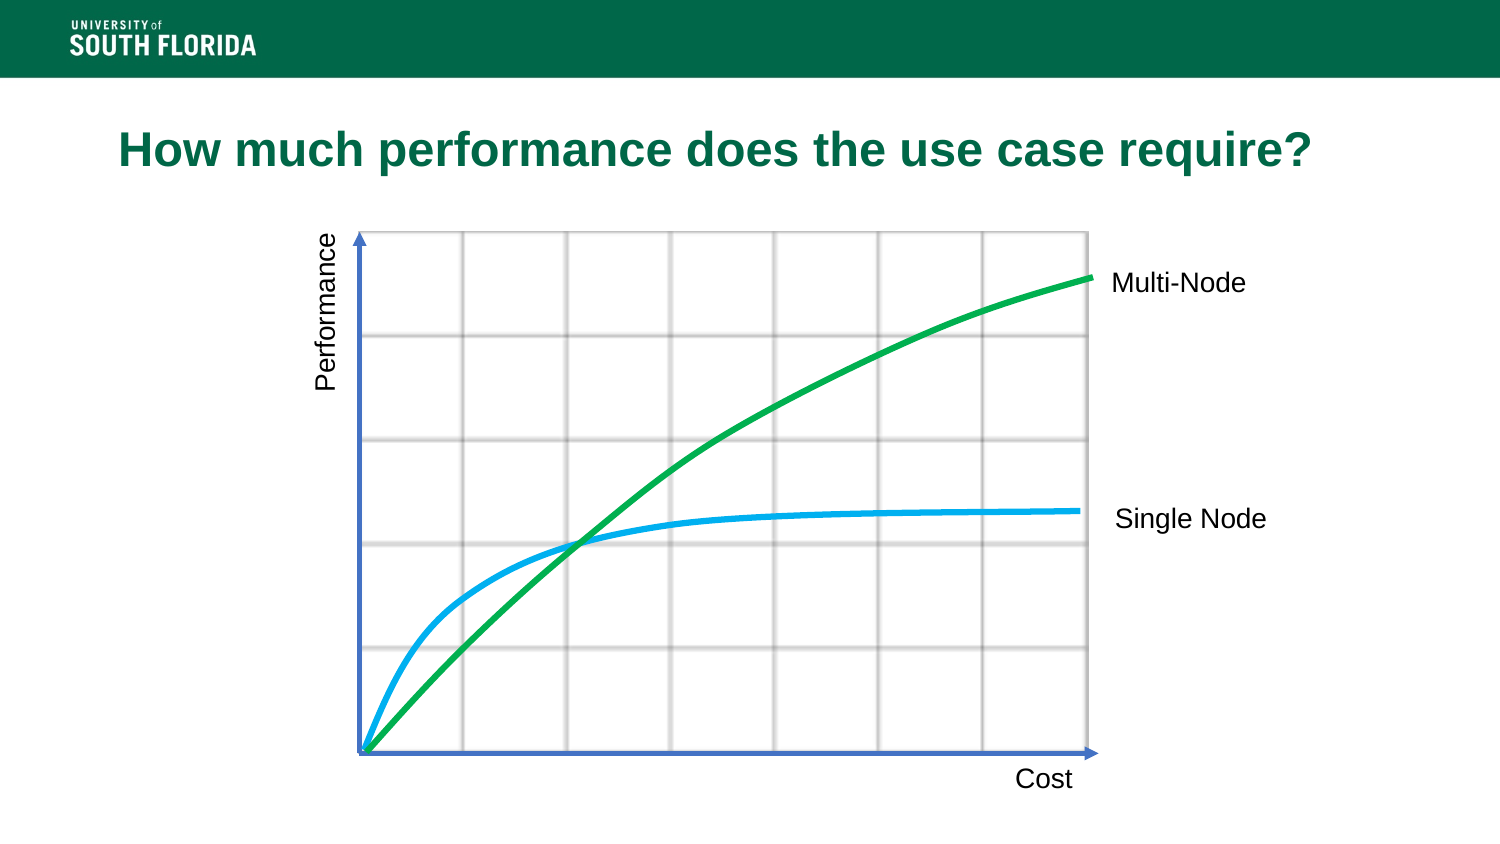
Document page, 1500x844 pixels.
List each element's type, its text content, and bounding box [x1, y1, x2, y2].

text_box Single Node [1099, 492, 1282, 542]
picture [0, 0, 1500, 844]
text_box Performance [299, 218, 348, 408]
title How much performance does the use case require? [103, 94, 1397, 208]
text_box Multi-Node [1096, 256, 1262, 306]
text_box Cost [1000, 753, 1088, 802]
